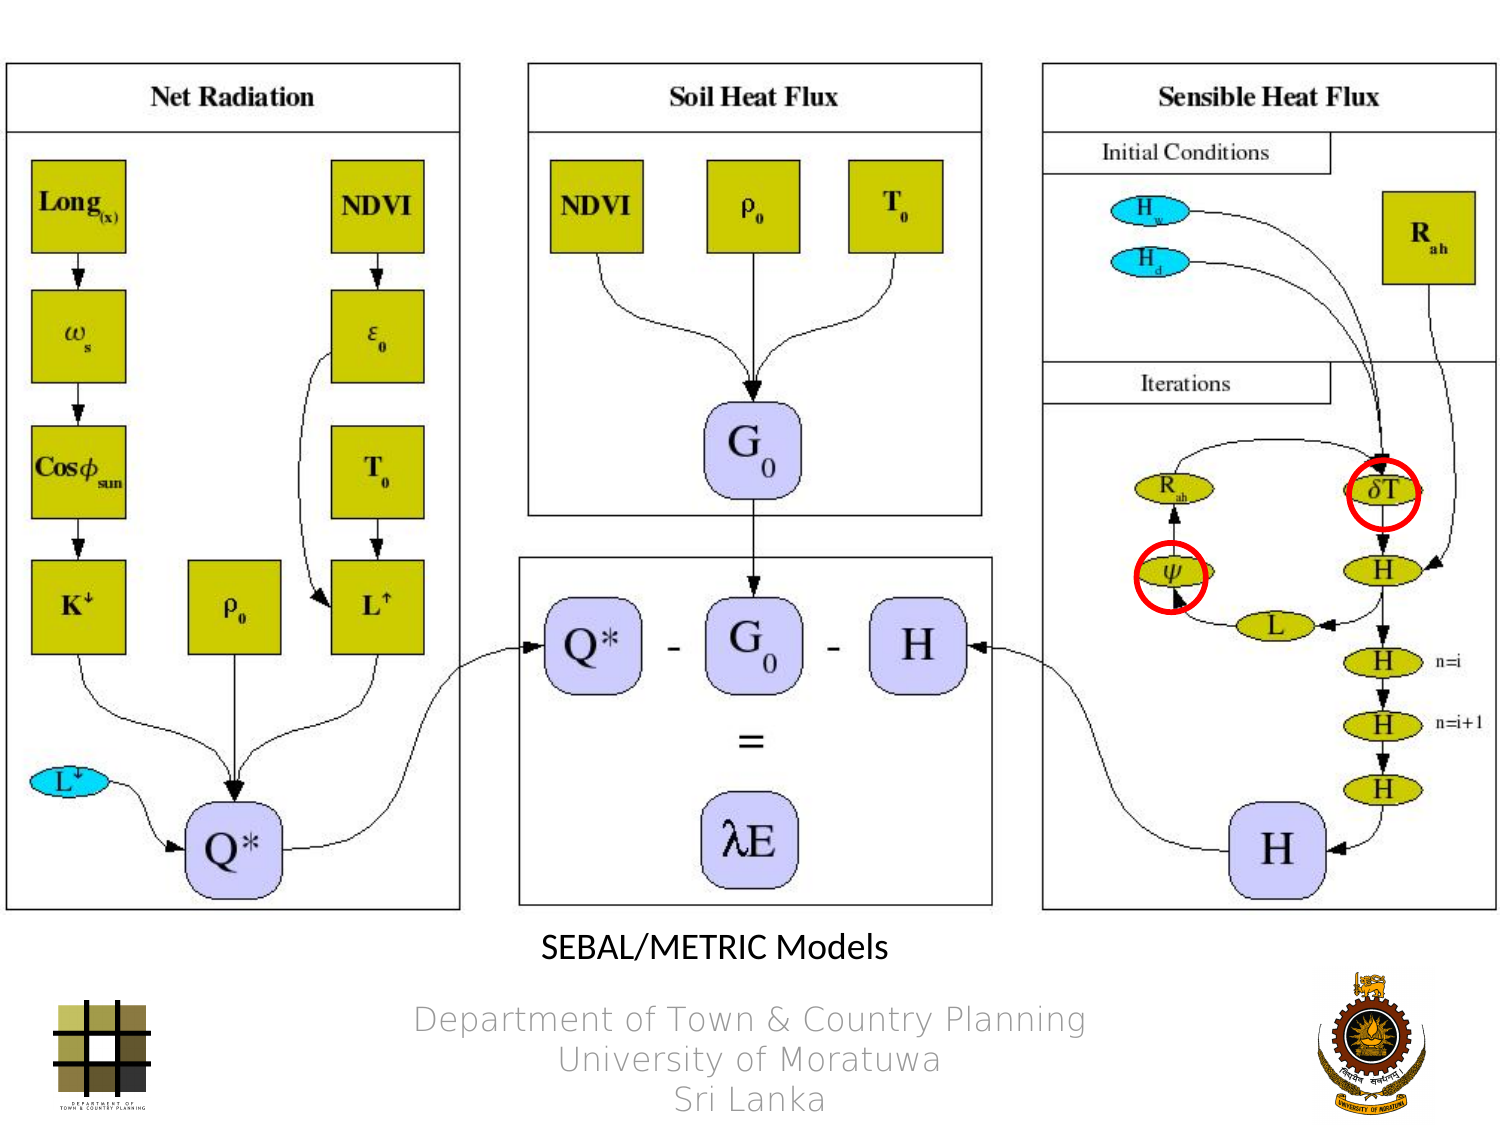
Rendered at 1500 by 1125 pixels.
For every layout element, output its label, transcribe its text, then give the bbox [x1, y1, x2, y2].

picture [1312, 966, 1435, 1125]
text_box [1346, 457, 1422, 533]
picture [0, 57, 1500, 916]
picture [53, 1000, 151, 1110]
text_box SEBAL/METRIC Models [526, 915, 976, 975]
text_box [1133, 539, 1209, 616]
